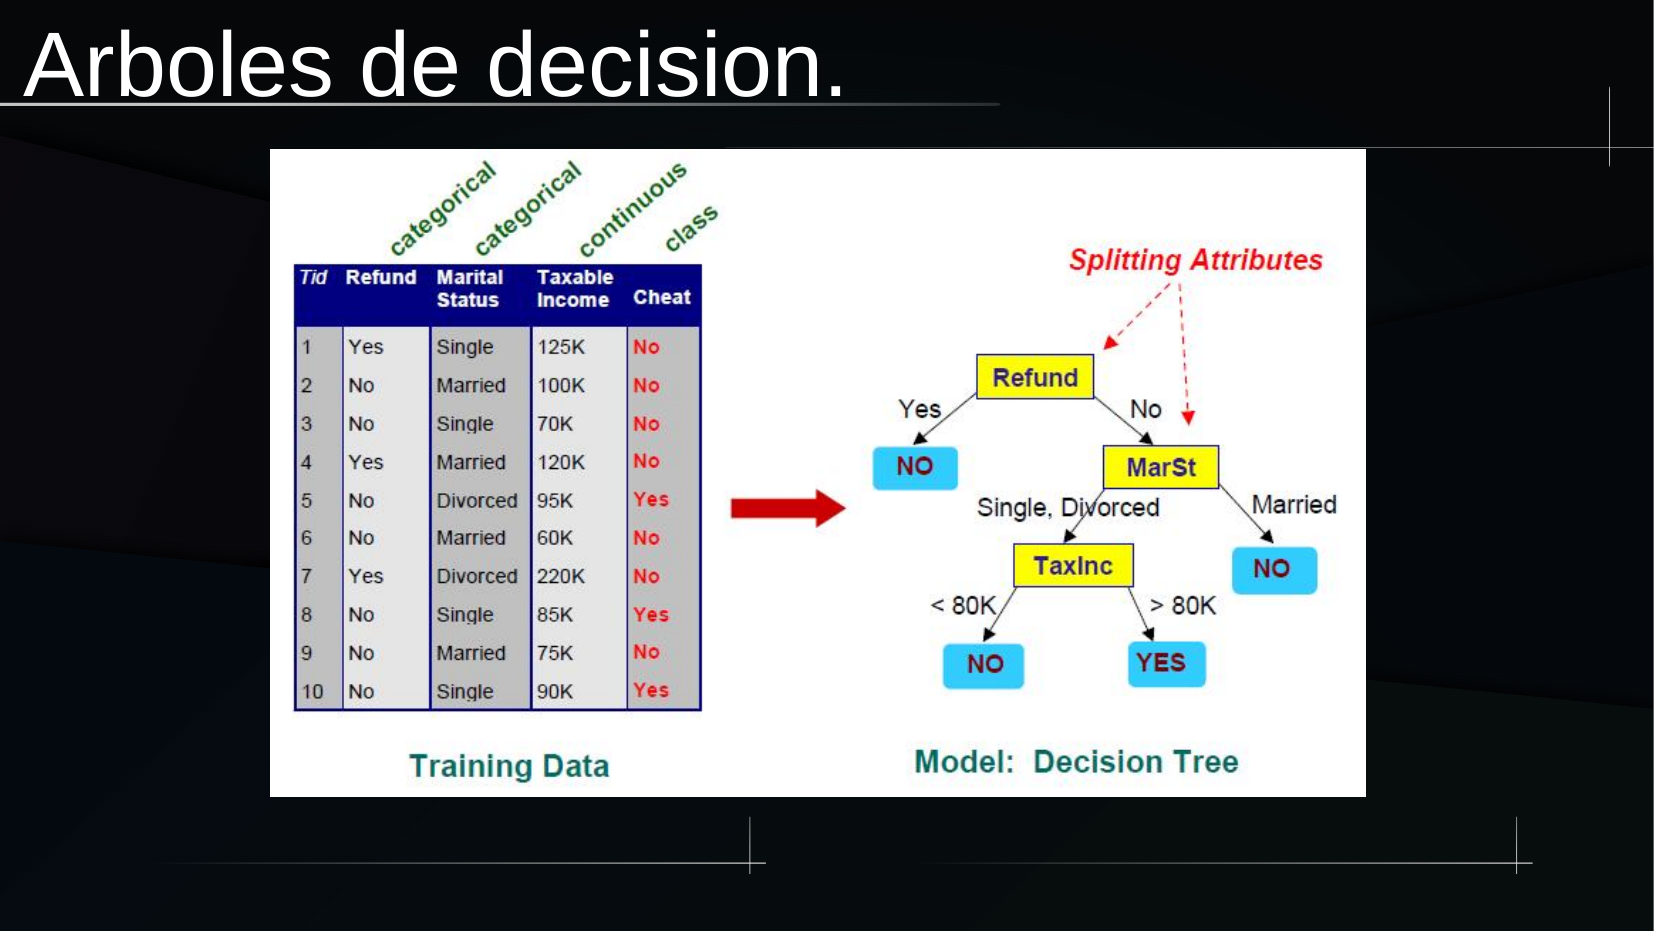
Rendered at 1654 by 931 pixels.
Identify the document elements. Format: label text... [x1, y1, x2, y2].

picture [0, 0, 1654, 931]
title Arboles de decision. [23, 11, 1589, 119]
